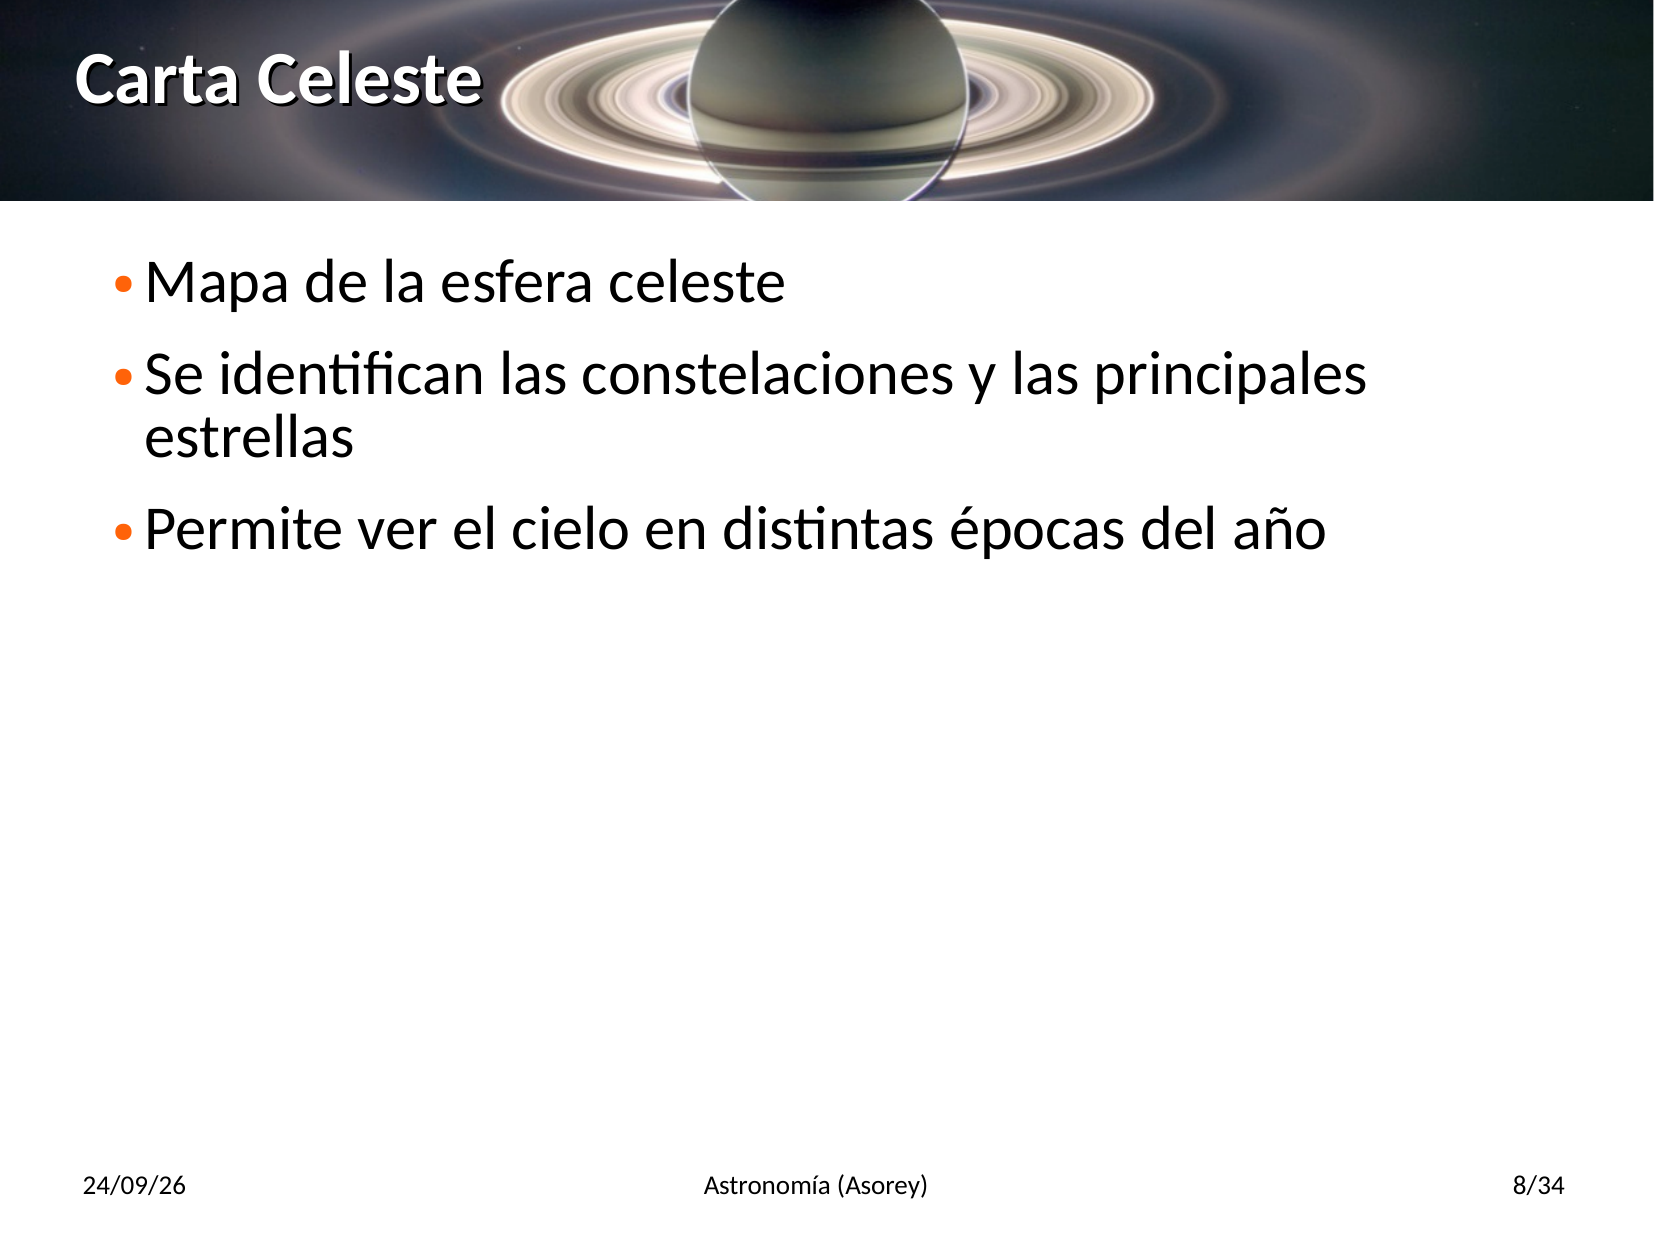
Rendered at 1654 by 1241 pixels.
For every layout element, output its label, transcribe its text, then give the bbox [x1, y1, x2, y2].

title Carta Celeste [75, 19, 1564, 151]
picture [0, 0, 1654, 201]
list Mapa de la esfera celeste Se identifican las constelaciones y las principales estrellas Permite ver el cielo en distintas épocas del año [82, 255, 1571, 1174]
